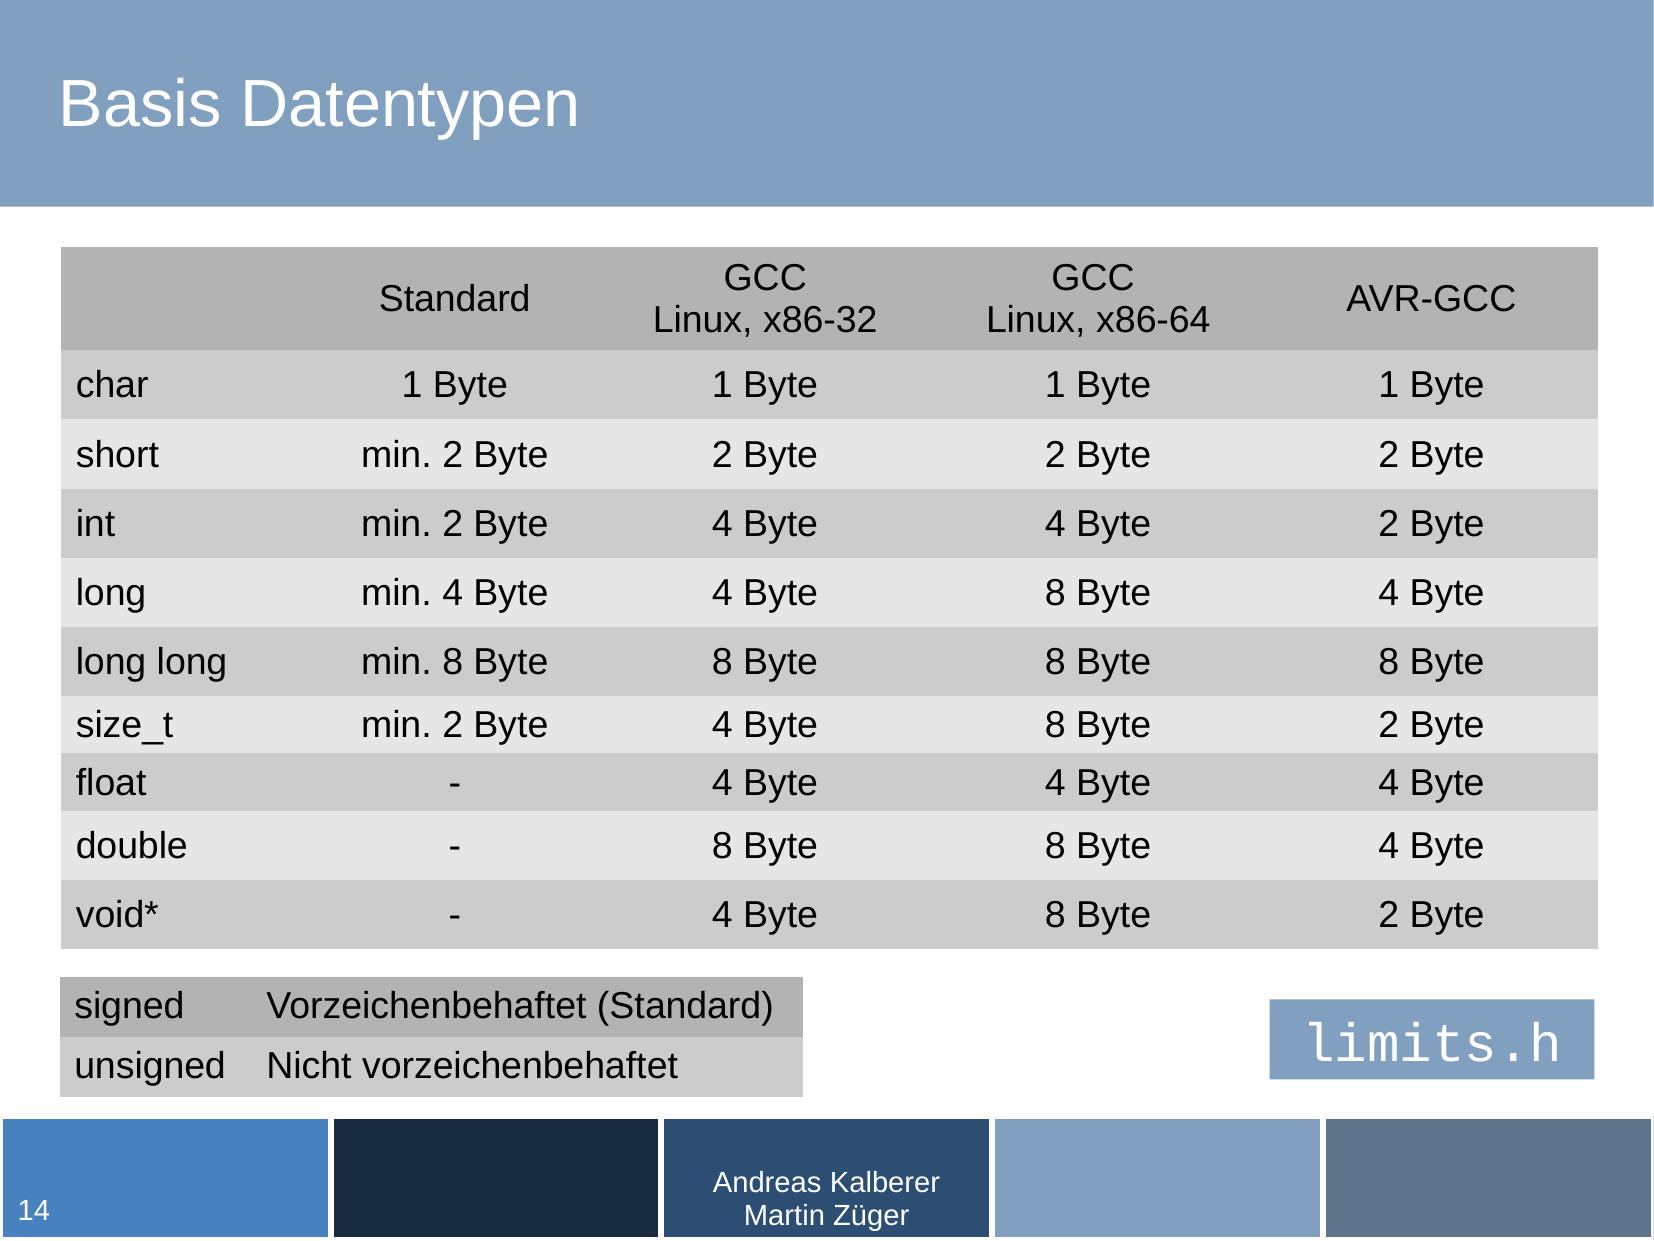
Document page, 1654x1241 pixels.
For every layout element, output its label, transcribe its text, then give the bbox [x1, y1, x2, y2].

table_cell 4 Byte [1265, 811, 1598, 880]
table_cell min. 4 Byte [311, 558, 599, 627]
table_cell 1 Byte [1265, 350, 1598, 419]
table_cell 2 Byte [1265, 880, 1598, 949]
table_cell size_t [61, 696, 311, 753]
table_cell 4 Byte [599, 753, 932, 811]
table_cell 8 Byte [932, 558, 1265, 627]
table_cell 8 Byte [932, 880, 1265, 949]
table_cell 1 Byte [932, 350, 1265, 419]
table_header Vorzeichenbehaftet (Standard) [252, 977, 803, 1037]
table_cell int [61, 489, 311, 558]
table_cell 2 Byte [1265, 419, 1598, 489]
table_cell min. 2 Byte [311, 489, 599, 558]
table_cell 4 Byte [1265, 558, 1598, 627]
table_cell 2 Byte [599, 419, 932, 489]
table_cell 4 Byte [932, 753, 1265, 811]
table_cell 4 Byte [599, 558, 932, 627]
table_cell 8 Byte [932, 696, 1265, 753]
table_cell float [61, 753, 311, 811]
table_cell 8 Byte [1265, 627, 1598, 696]
table_cell 2 Byte [932, 419, 1265, 489]
table_header GCC Linux, x86-32 [599, 247, 932, 350]
table_cell 8 Byte [932, 811, 1265, 880]
table_cell min. 2 Byte [311, 696, 599, 753]
table_cell char [61, 350, 311, 419]
table_cell 2 Byte [1265, 696, 1598, 753]
table_header Standard [311, 247, 599, 350]
table_cell 2 Byte [1265, 489, 1598, 558]
table_cell 1 Byte [311, 350, 599, 419]
table_cell 8 Byte [599, 627, 932, 696]
table_cell long long [61, 627, 311, 696]
table_cell double [61, 811, 311, 880]
text_box limits.h [1269, 999, 1595, 1080]
table_cell short [61, 419, 311, 489]
table_cell 4 Byte [599, 489, 932, 558]
table_cell min. 2 Byte [311, 419, 599, 489]
table_header signed [60, 977, 252, 1037]
table_cell 4 Byte [932, 489, 1265, 558]
table_cell 4 Byte [599, 880, 932, 949]
table_cell 4 Byte [1265, 753, 1598, 811]
table_cell - [311, 880, 599, 949]
table_cell 1 Byte [599, 350, 932, 419]
table_cell Nicht vorzeichenbehaftet [252, 1037, 803, 1097]
table_cell 8 Byte [932, 627, 1265, 696]
table_header [61, 247, 311, 350]
table_cell unsigned [60, 1037, 252, 1097]
table_cell void* [61, 880, 311, 949]
table_cell min. 8 Byte [311, 627, 599, 696]
table_cell long [61, 558, 311, 627]
table_cell - [311, 811, 599, 880]
table_header GCC Linux, x86-64 [932, 247, 1265, 350]
table_header AVR-GCC [1265, 247, 1598, 350]
title Basis Datentypen [59, 29, 1595, 178]
table_cell 4 Byte [599, 696, 932, 753]
table_cell - [311, 753, 599, 811]
table_cell 8 Byte [599, 811, 932, 880]
